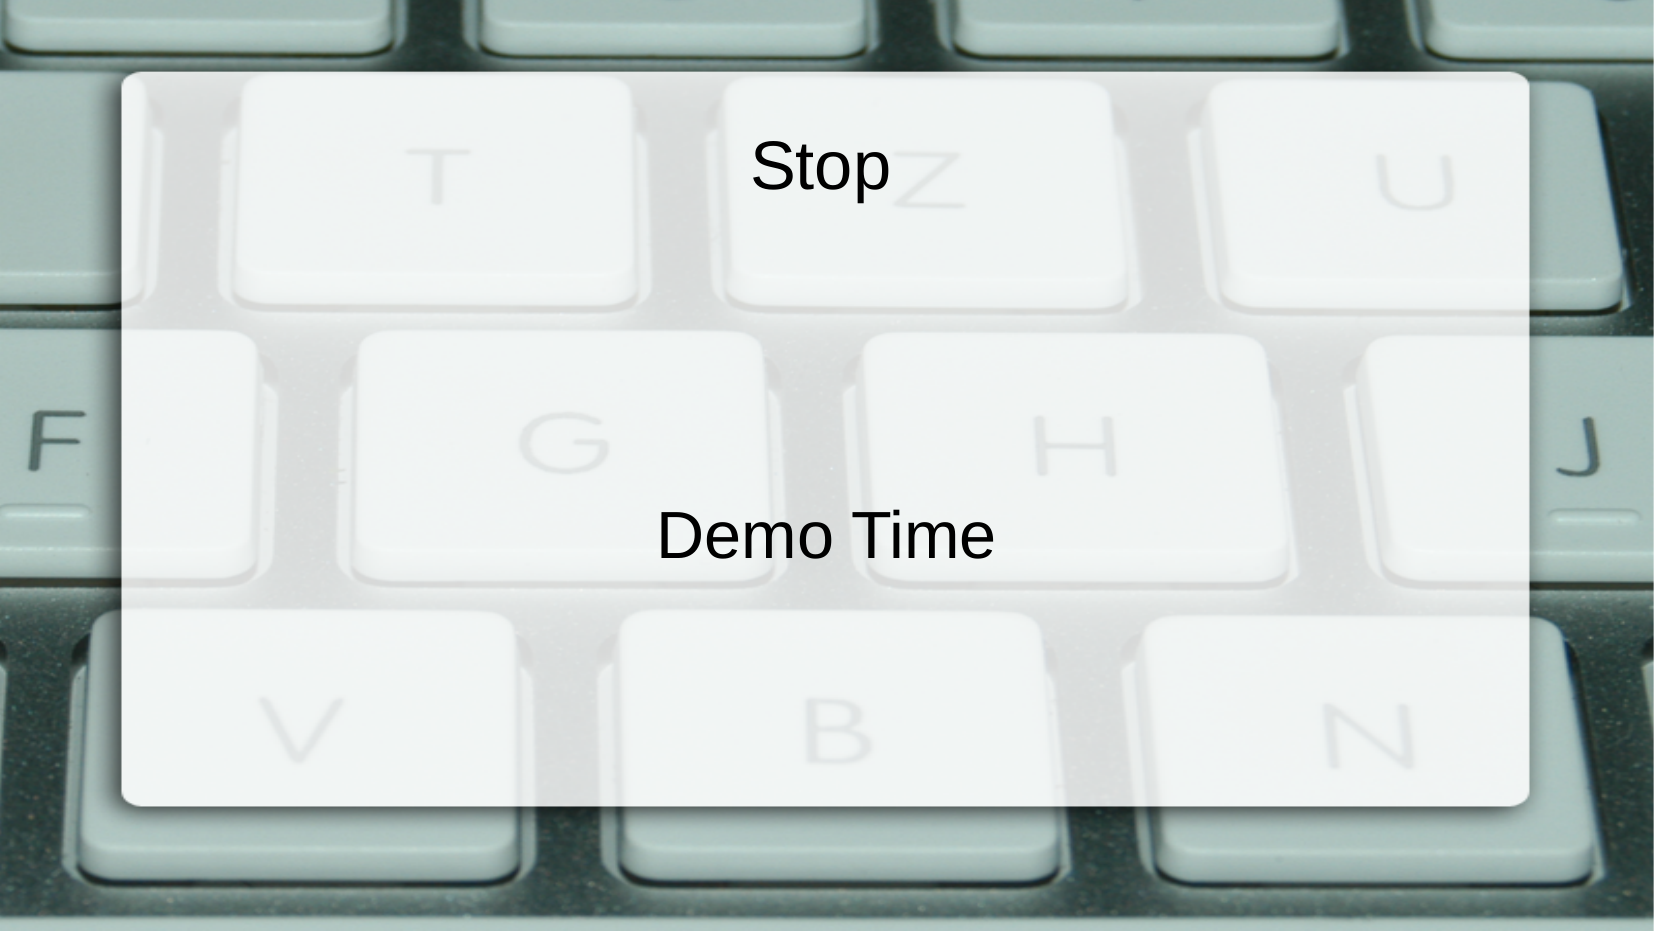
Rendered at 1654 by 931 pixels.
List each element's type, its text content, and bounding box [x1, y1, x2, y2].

title Stop [135, 88, 1506, 244]
subtitle Demo Time [147, 265, 1506, 806]
picture [0, 0, 1654, 931]
